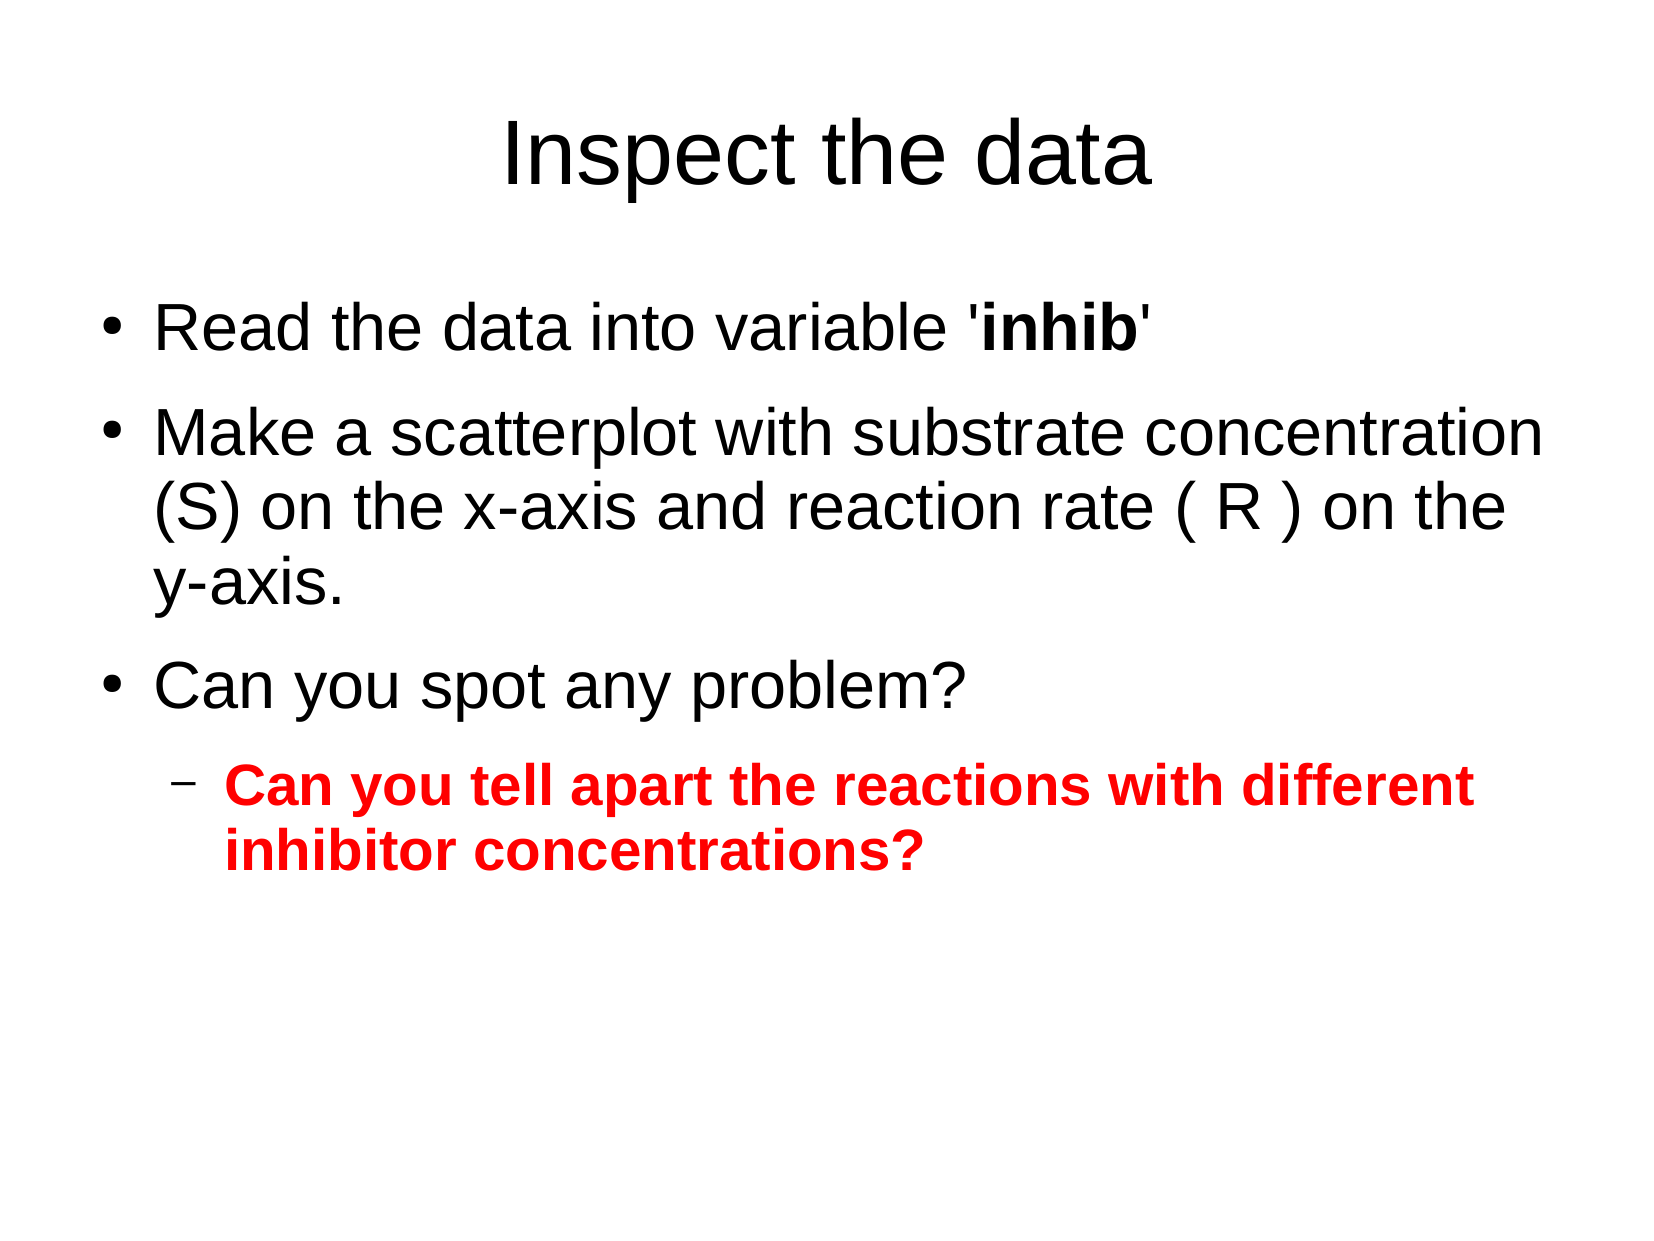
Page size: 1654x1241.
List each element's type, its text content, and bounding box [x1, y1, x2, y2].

title Inspect the data [82, 49, 1571, 257]
list Read the data into variable 'inhib' Make a scatterplot with substrate concentration (S) on the x-axis and reaction rate ( R ) on the y-axis. Can you spot any problem? Can you tell apart the reactions with different inhibitor concentrations? [82, 290, 1571, 1010]
